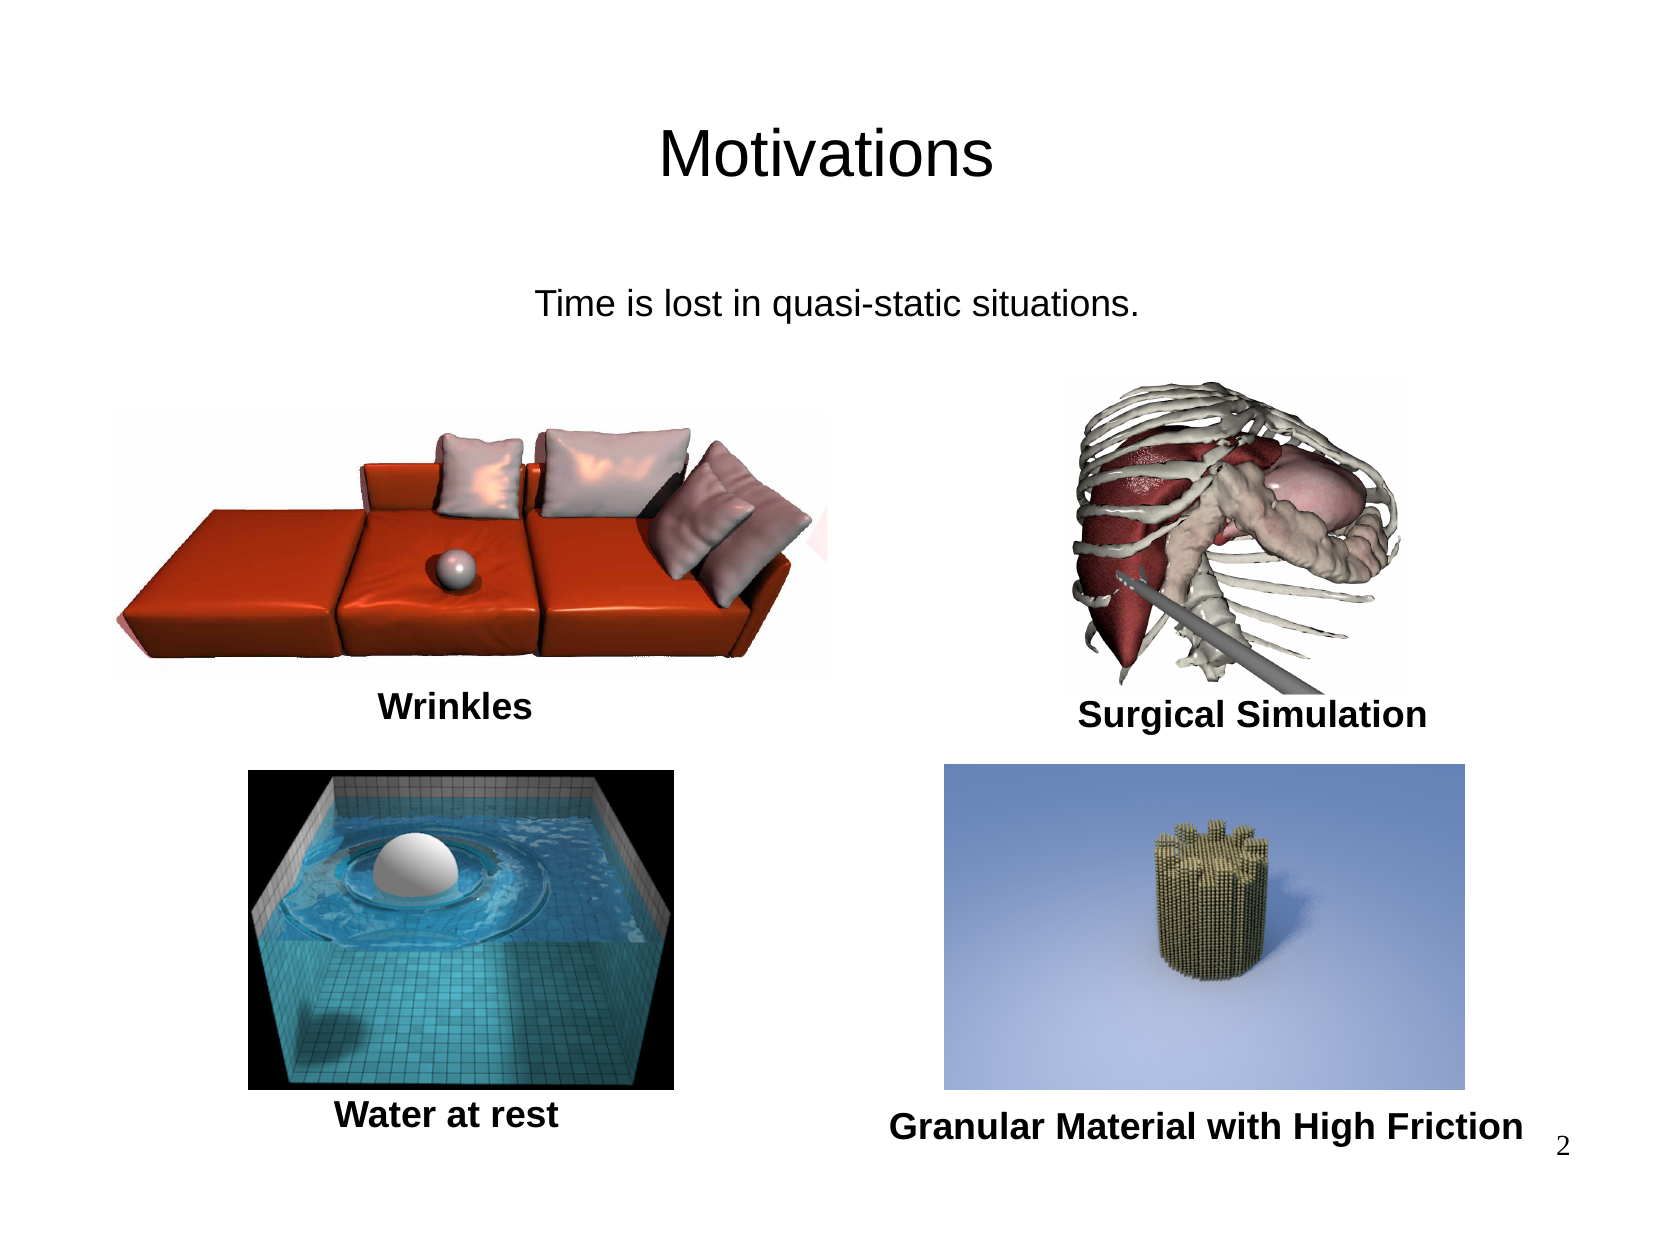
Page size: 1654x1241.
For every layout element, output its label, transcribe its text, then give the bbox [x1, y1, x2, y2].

text_box Wrinkles [363, 690, 552, 736]
picture [1062, 374, 1406, 696]
title Motivations [82, 49, 1571, 257]
text_box Granular Material with High Friction [874, 1097, 1560, 1155]
text_box Time is lost in quasi-static situations. [519, 274, 1170, 332]
text_box Surgical Simulation [1062, 685, 1459, 753]
picture [94, 404, 839, 690]
picture [248, 770, 674, 1090]
picture [944, 764, 1465, 1090]
text_box Water at rest [318, 1090, 638, 1143]
